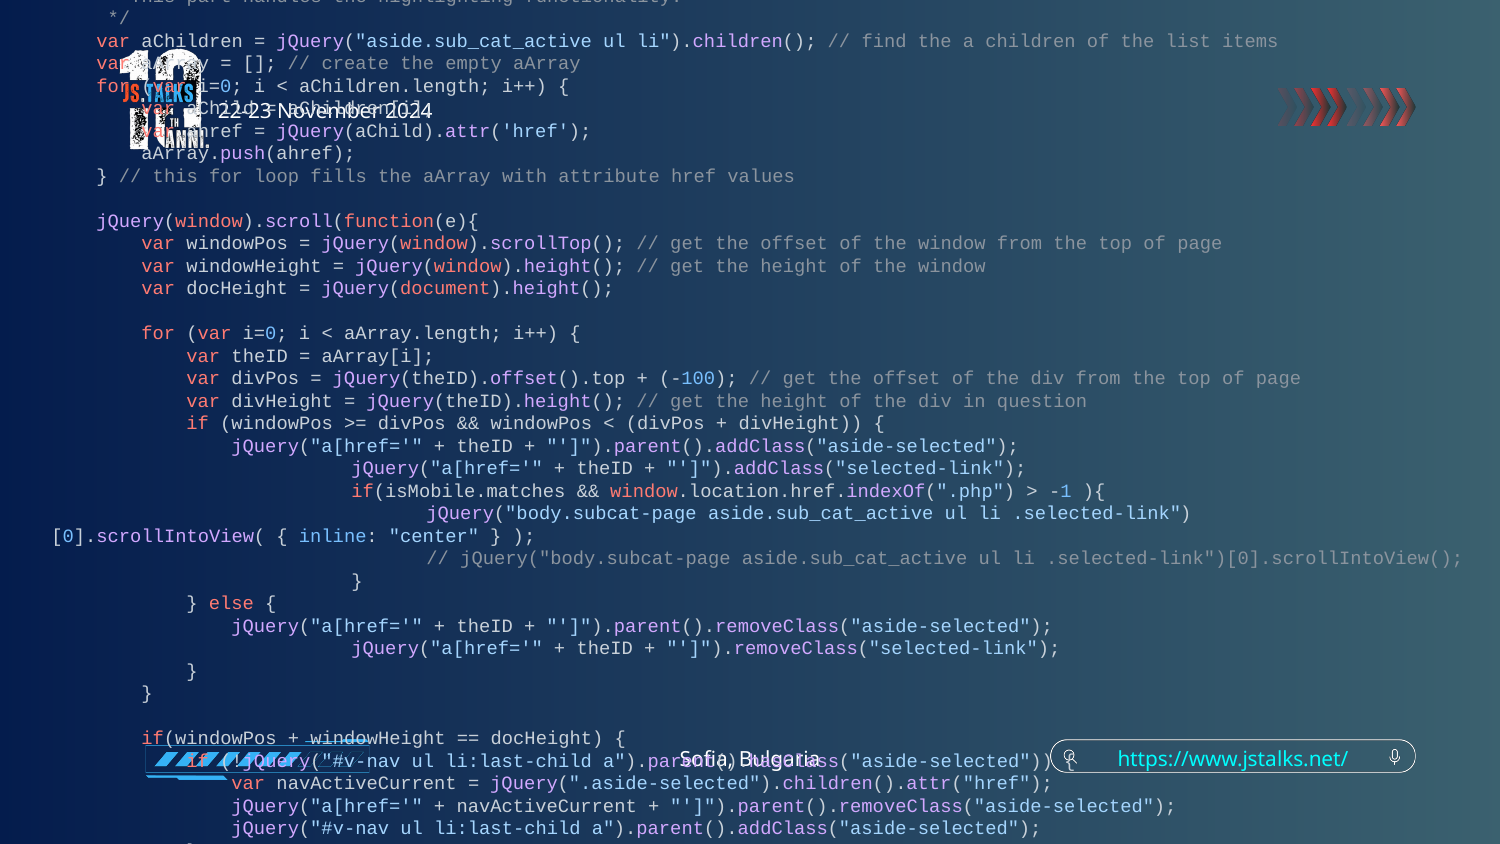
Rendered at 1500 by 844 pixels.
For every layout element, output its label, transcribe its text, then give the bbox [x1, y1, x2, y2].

text_box [145, 739, 370, 780]
text_box jQuery(document).ready(function(){ /** * This part handles the highlighting functionality. */ var aChildren = jQuery("aside.sub_cat_active ul li").children(); // find the a children of the list items var aArray = []; // create the empty aArray for (var i=0; i < aChildren.length; i++) { var aChild = aChildren[i]; var ahref = jQuery(aChild).attr('href'); aArray.push(ahref); } // this for loop fills the aArray with attribute href values jQuery(window).scroll(function(e){ var windowPos = jQuery(window).scrollTop(); // get the offset of the window from the top of page var windowHeight = jQuery(window).height(); // get the height of the window var docHeight = jQuery(document).height(); for (var i=0; i < aArray.length; i++) { var theID = aArray[i]; var divPos = jQuery(theID).offset().top + (-100); // get the offset of the div from the top of page var divHeight = jQuery(theID).height(); // get the height of the div in question if (windowPos >= divPos && windowPos < (divPos + divHeight)) { jQuery("a[href='" + theID + "']").parent().addClass("aside-selected"); jQuery("a[href='" + theID + "']").addClass("selected-link"); if(isMobile.matches && window.location.href.indexOf(".php") > -1 ){ jQuery("body.subcat-page aside.sub_cat_active ul li .selected-link")[0].scrollIntoView( { inline: "center" } ); // jQuery("body.subcat-page aside.sub_cat_active ul li .selected-link")[0].scrollIntoView(); } } else { jQuery("a[href='" + theID + "']").parent().removeClass("aside-selected"); jQuery("a[href='" + theID + "']").removeClass("selected-link"); } } if(windowPos + windowHeight == docHeight) { if (!jQuery("#v-nav ul li:last-child a").parent().hasClass("aside-selected")) { var navActiveCurrent = jQuery(".aside-selected").children().attr("href"); jQuery("a[href='" + navActiveCurrent + "']").parent().removeClass("aside-selected"); jQuery("#v-nav ul li:last-child a").parent().addClass("aside-selected"); } } }); }); [0, 0, 1477, 196]
text_box Sofia, Bulgaria [654, 744, 846, 772]
text_box [1050, 739, 1416, 773]
text_box [65, 196, 258, 231]
text_box https://www.jstalks.net/ [1103, 744, 1362, 772]
text_box [110, 216, 115, 226]
